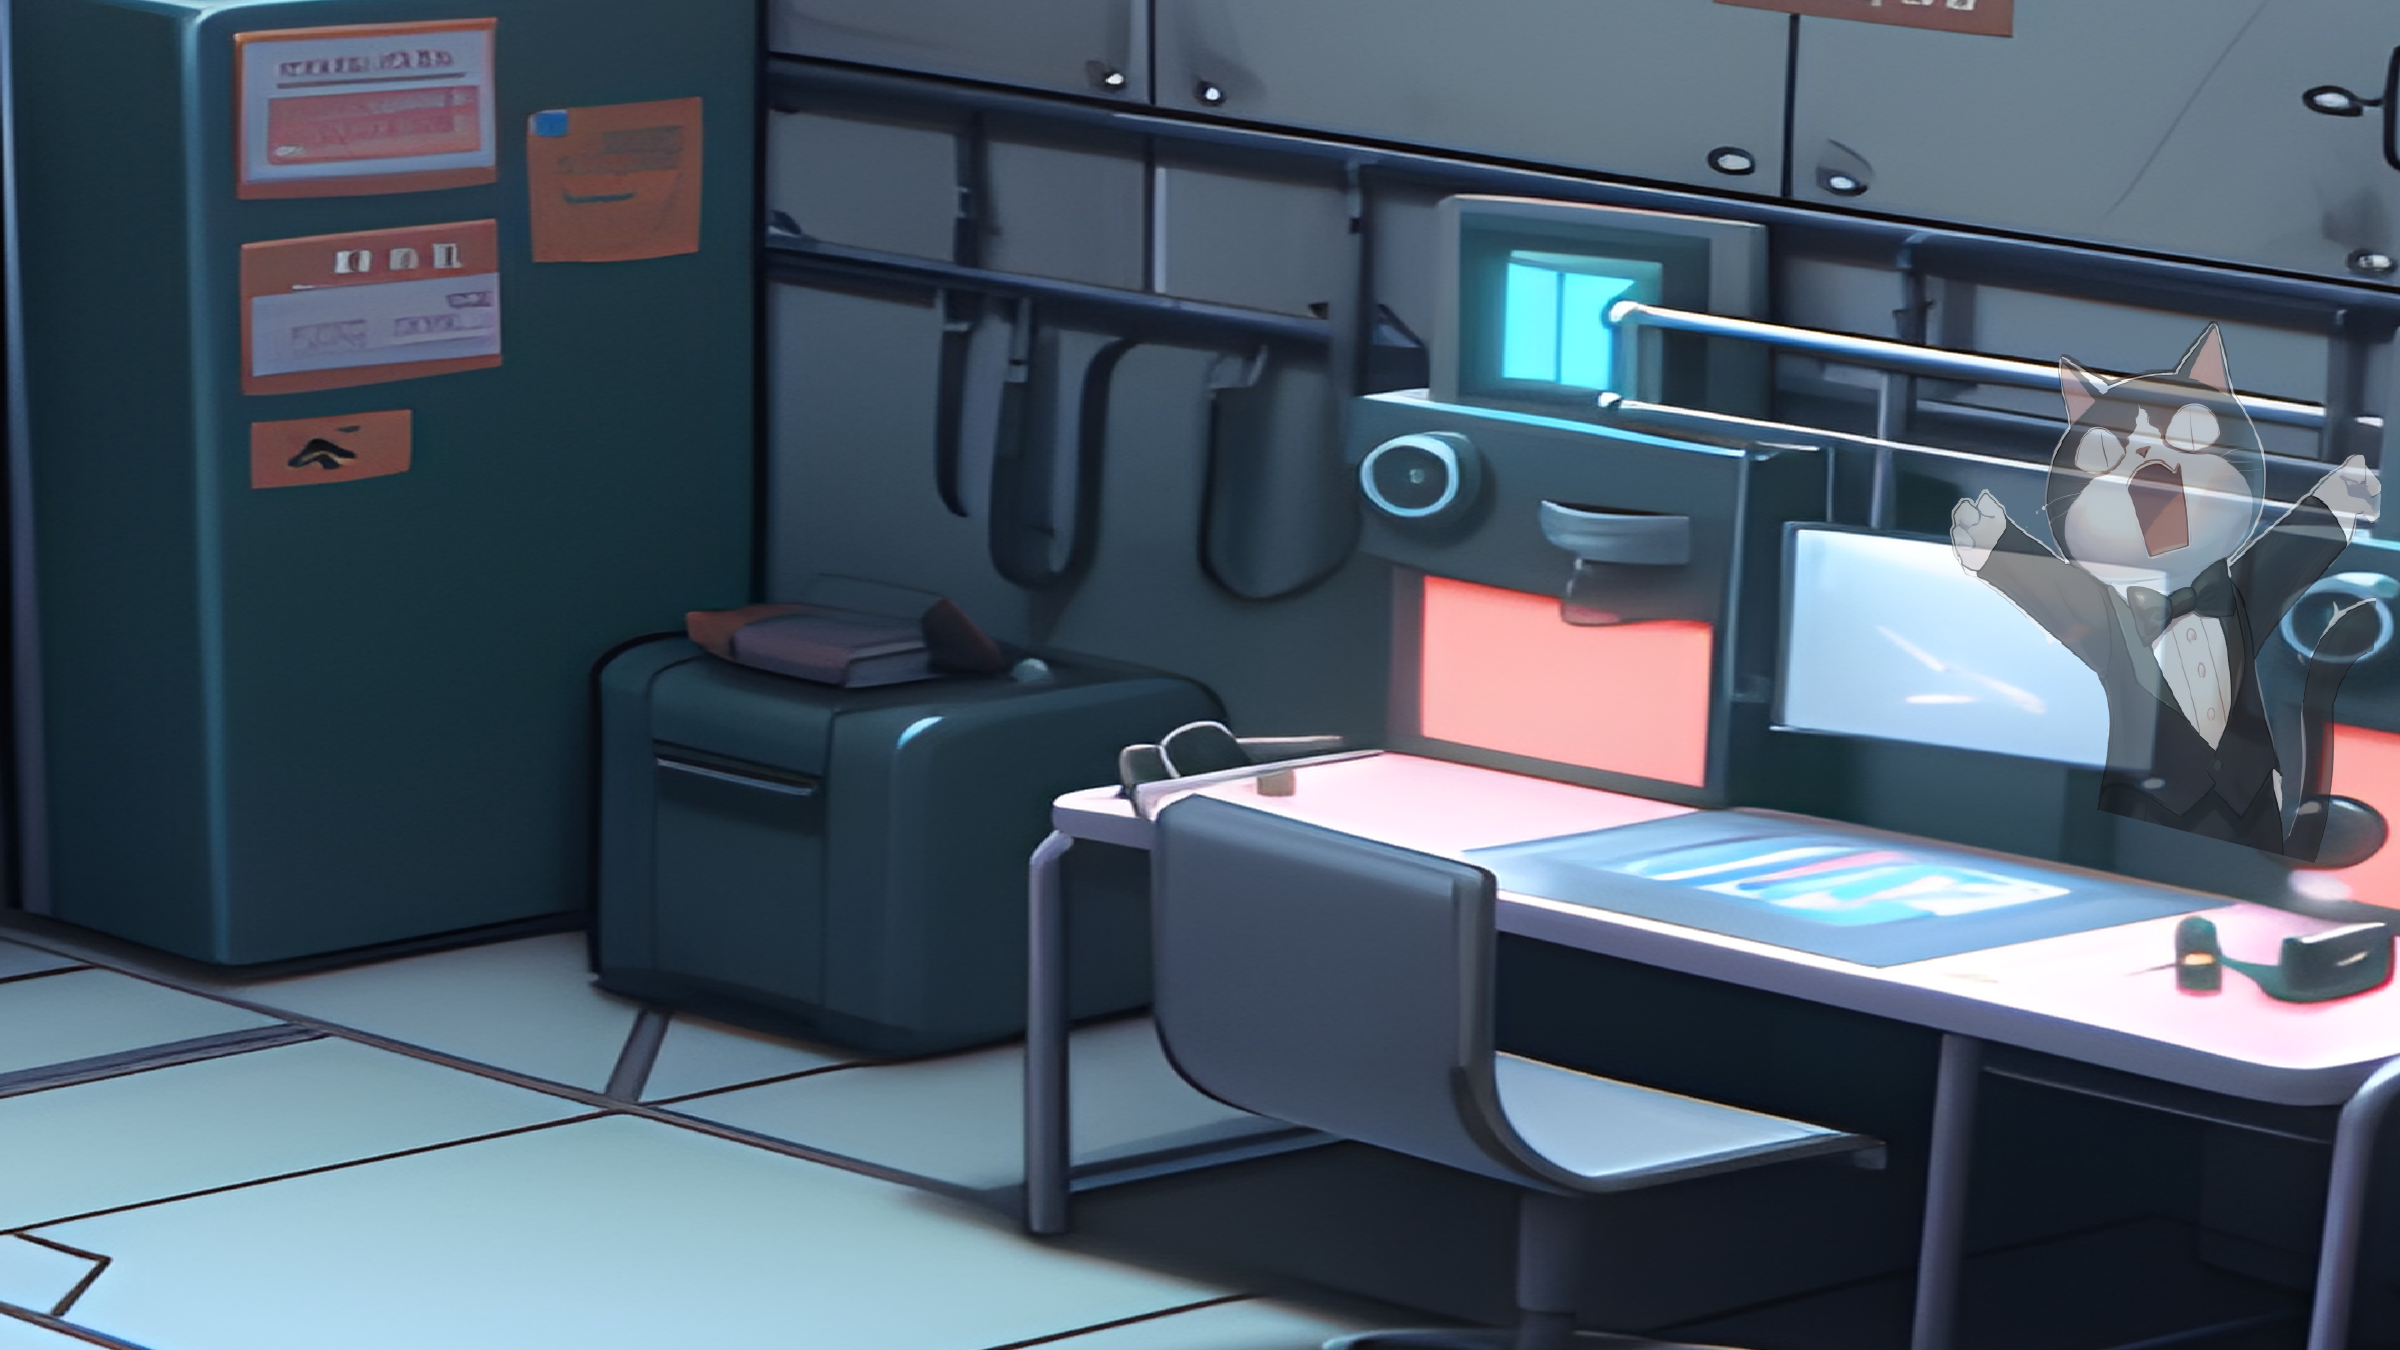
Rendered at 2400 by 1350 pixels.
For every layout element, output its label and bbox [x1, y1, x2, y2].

picture [0, 0, 2400, 1350]
text_box [1749, 84, 2393, 876]
